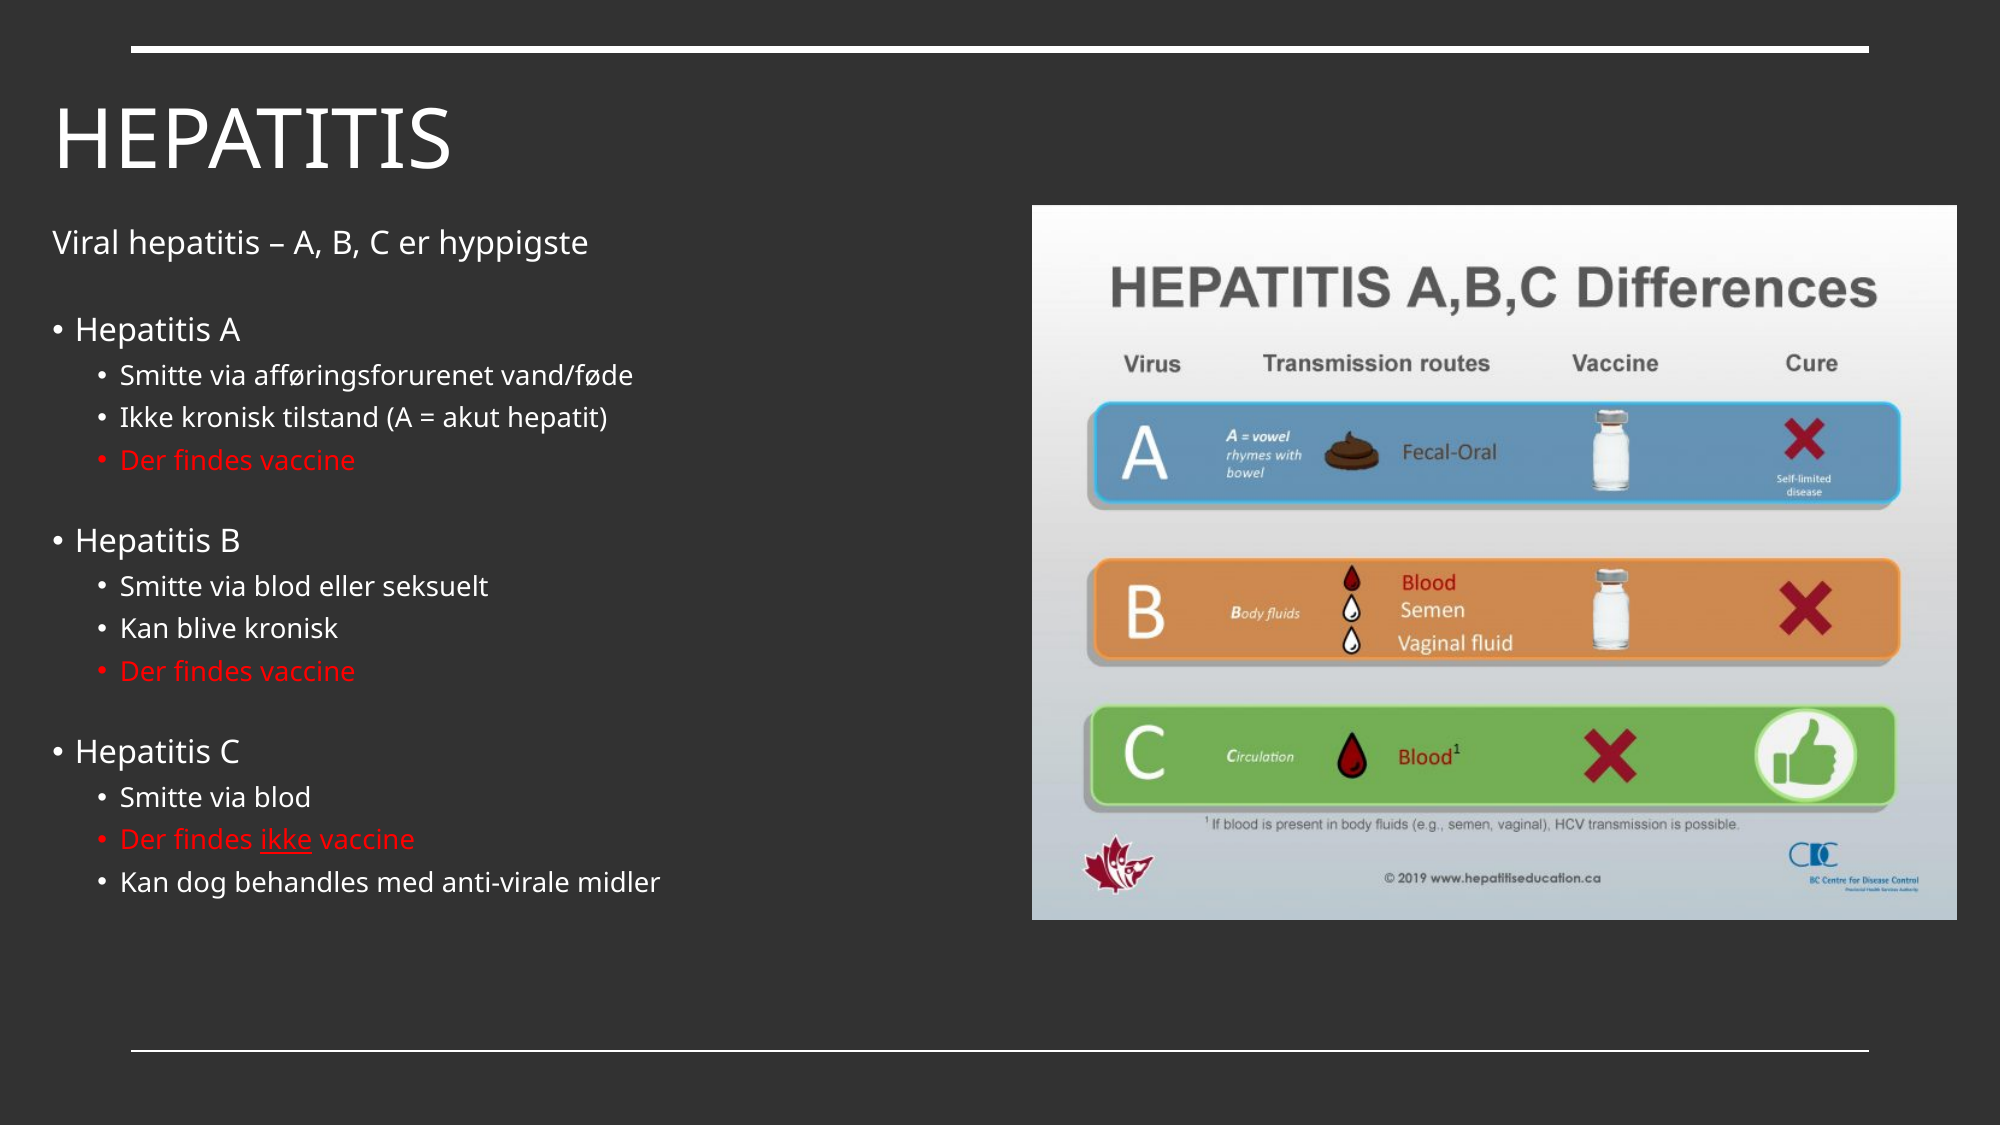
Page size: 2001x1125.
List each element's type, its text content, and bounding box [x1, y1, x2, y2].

picture [1032, 205, 1957, 920]
list Viral hepatitis – A, B, C er hyppigste Hepatitis A Smitte via afføringsforurenet vand/føde Ikke kronisk tilstand (A = akut hepatit) Der findes vaccine Hepatitis B Smitte via blod eller seksuelt Kan blive kronisk Der findes vaccine Hepatitis C Smitte via blod Der findes ikke vaccine Kan dog behandles med anti-virale midler [37, 219, 1032, 906]
title Hepatitis [37, 77, 1792, 219]
